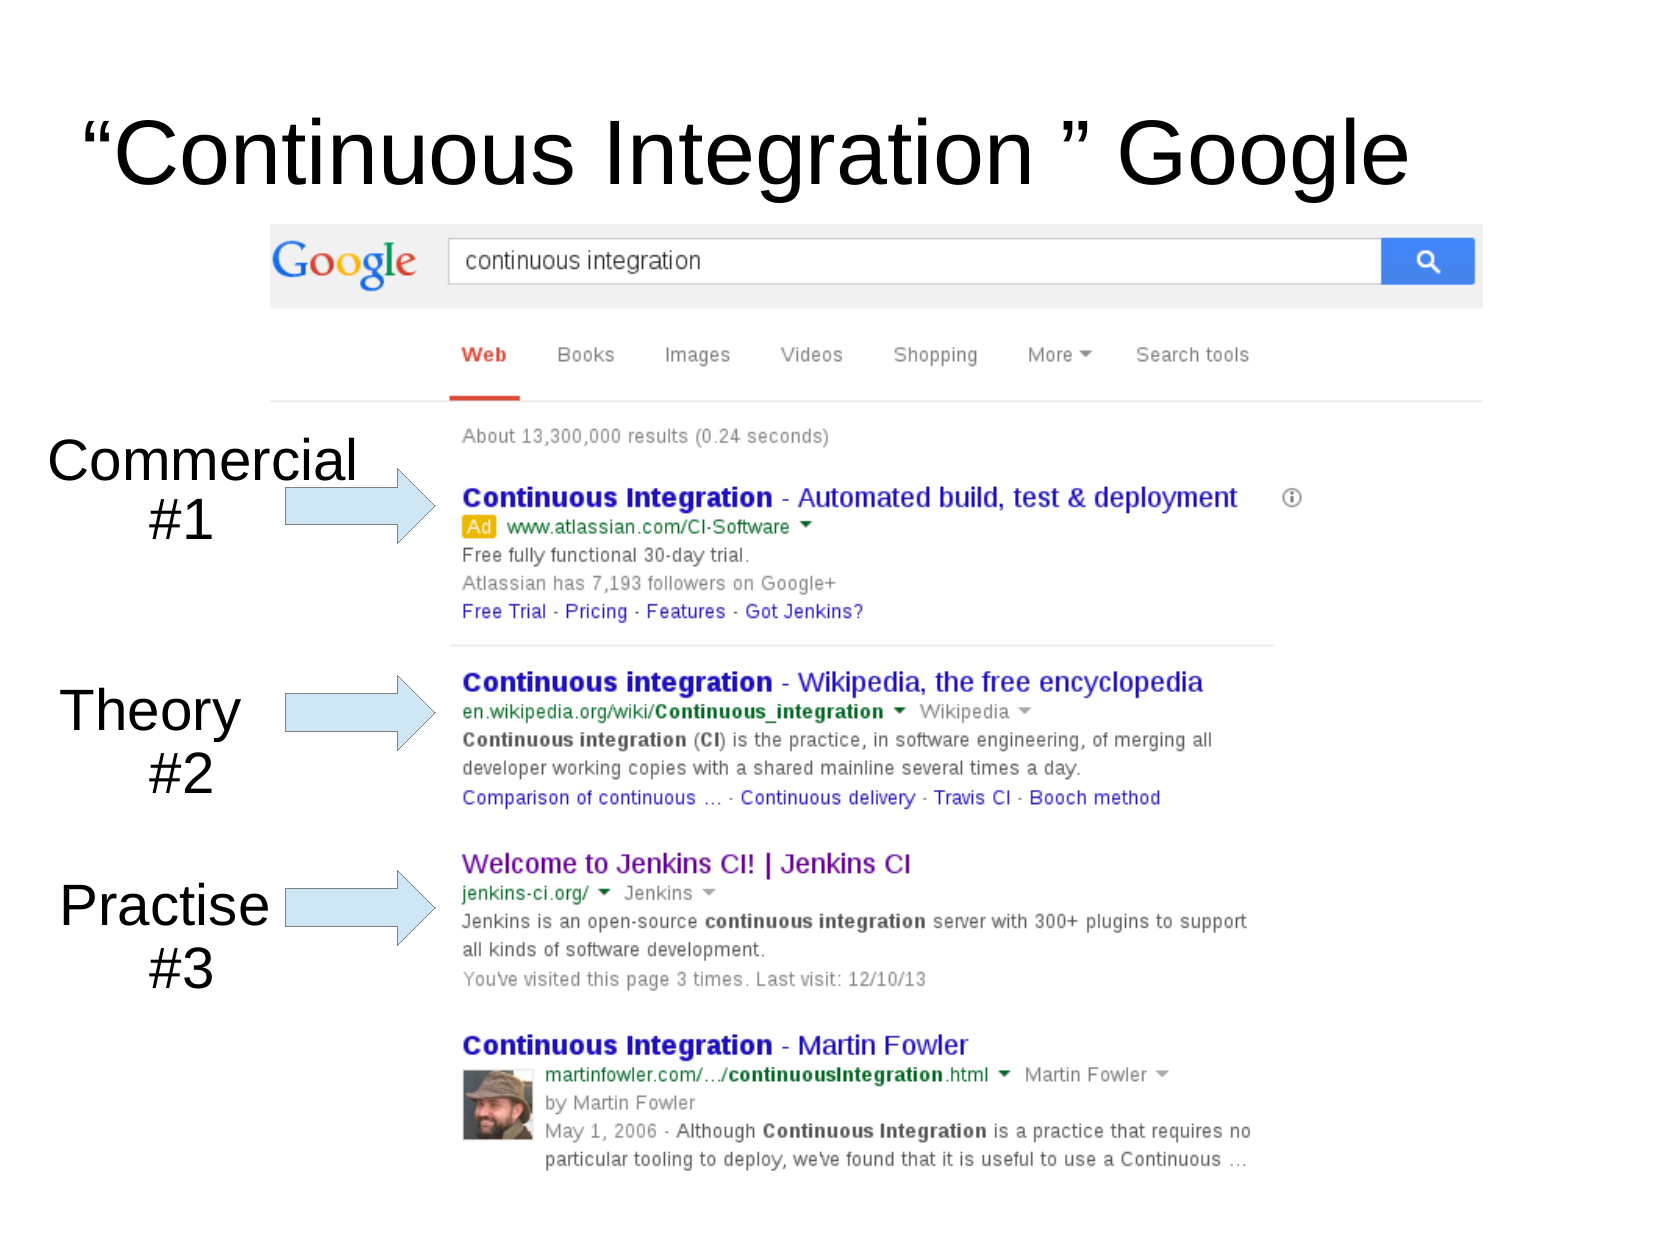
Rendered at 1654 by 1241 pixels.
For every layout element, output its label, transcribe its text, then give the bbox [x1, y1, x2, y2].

text_box Practise [45, 865, 286, 946]
text_box [286, 870, 436, 946]
title “Continuous Integration ” Google [82, 49, 1571, 257]
text_box #1 [135, 479, 230, 560]
text_box Commercial [33, 420, 376, 500]
text_box #3 [135, 946, 230, 1009]
text_box #2 [135, 751, 230, 814]
text_box [285, 468, 436, 544]
text_box Theory [45, 670, 257, 751]
text_box [285, 675, 436, 751]
picture [270, 224, 1483, 1174]
